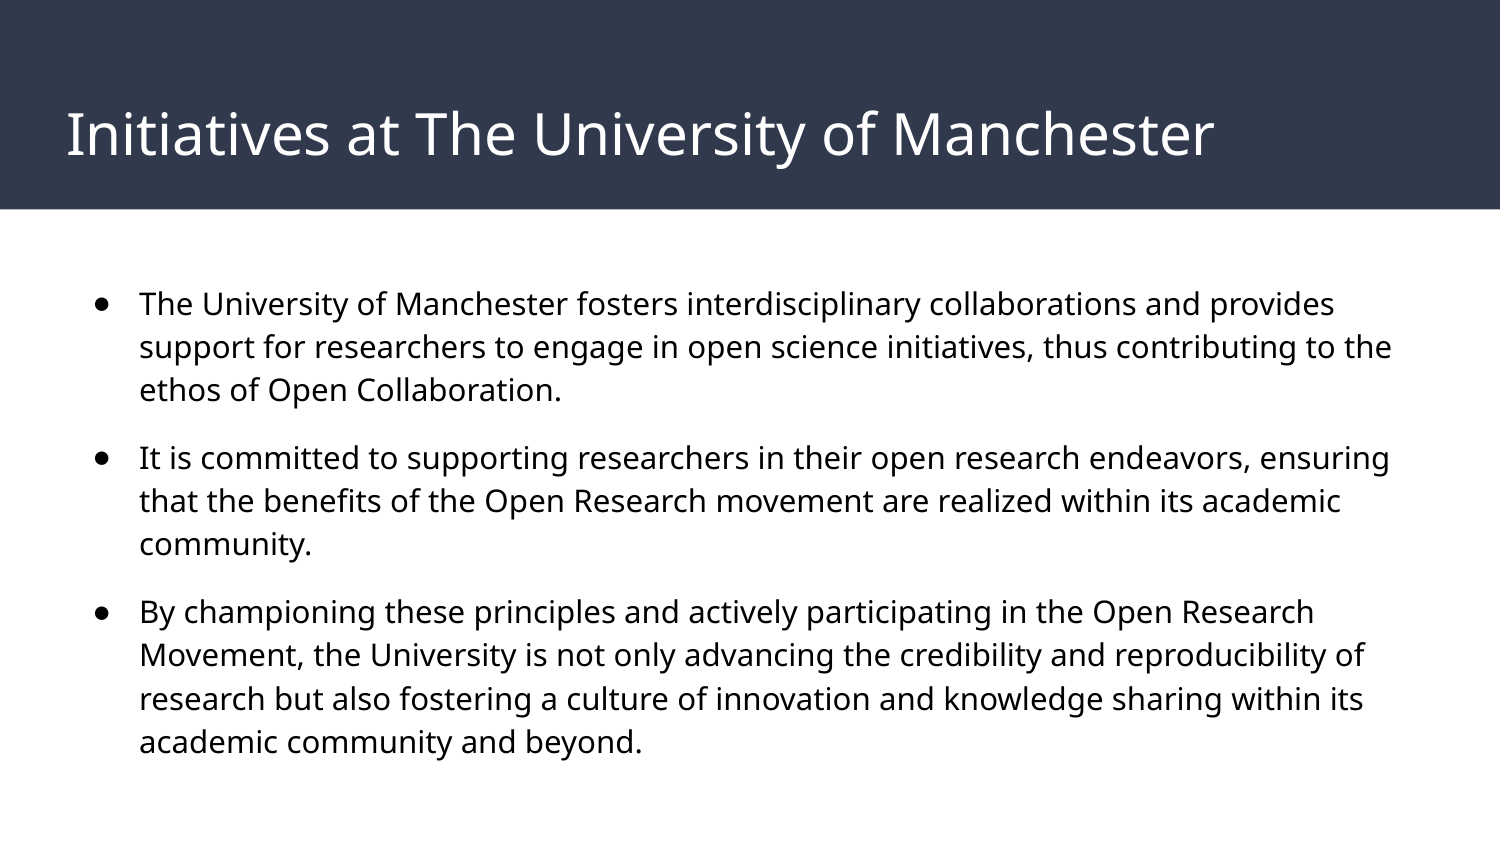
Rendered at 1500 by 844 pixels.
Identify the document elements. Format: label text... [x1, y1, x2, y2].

title Initiatives at The University of Manchester [51, 82, 1500, 185]
text_box The University of Manchester fosters interdisciplinary collaborations and provides support for researchers to engage in open science initiatives, thus contributing to the ethos of Open Collaboration. It is committed to supporting researchers in their open research endeavors, ensuring that the benefits of the Open Research movement are realized within its academic community. By championing these principles and actively participating in the Open Research Movement, the University is not only advancing the credibility and reproducibility of research but also fostering a culture of innovation and knowledge sharing within its academic community and beyond. [49, 263, 1439, 792]
